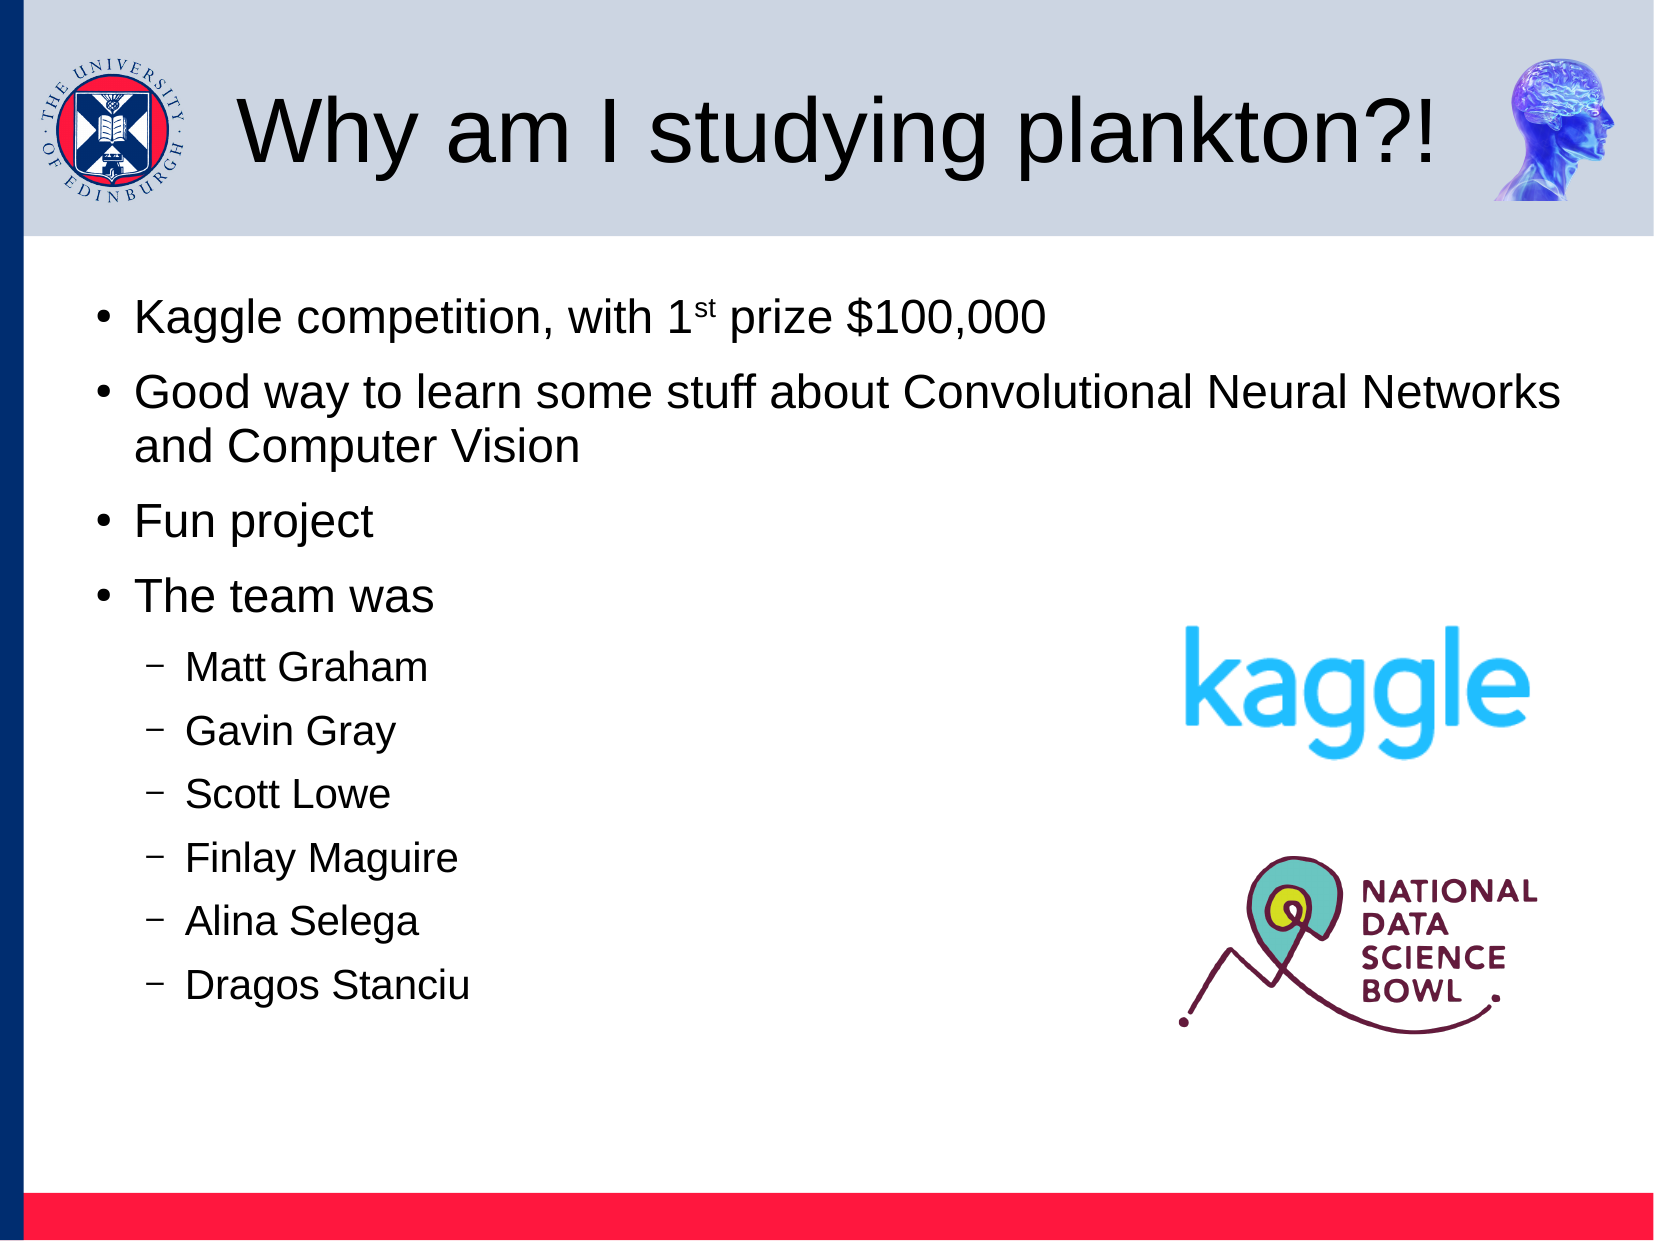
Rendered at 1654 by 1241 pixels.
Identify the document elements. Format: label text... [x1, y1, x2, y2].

picture [1166, 850, 1560, 1052]
picture [1494, 58, 1615, 201]
list Kaggle competition, with 1st prize $100,000 Good way to learn some stuff about Convolutional Neural Networks and Computer Vision Fun project The team was Matt Graham Gavin Gray Scott Lowe Finlay Maguire Alina Selega Dragos Stanciu [82, 290, 1571, 1010]
picture [1184, 625, 1560, 761]
title Why am I studying plankton?! [183, 49, 1494, 213]
picture [38, 56, 183, 205]
